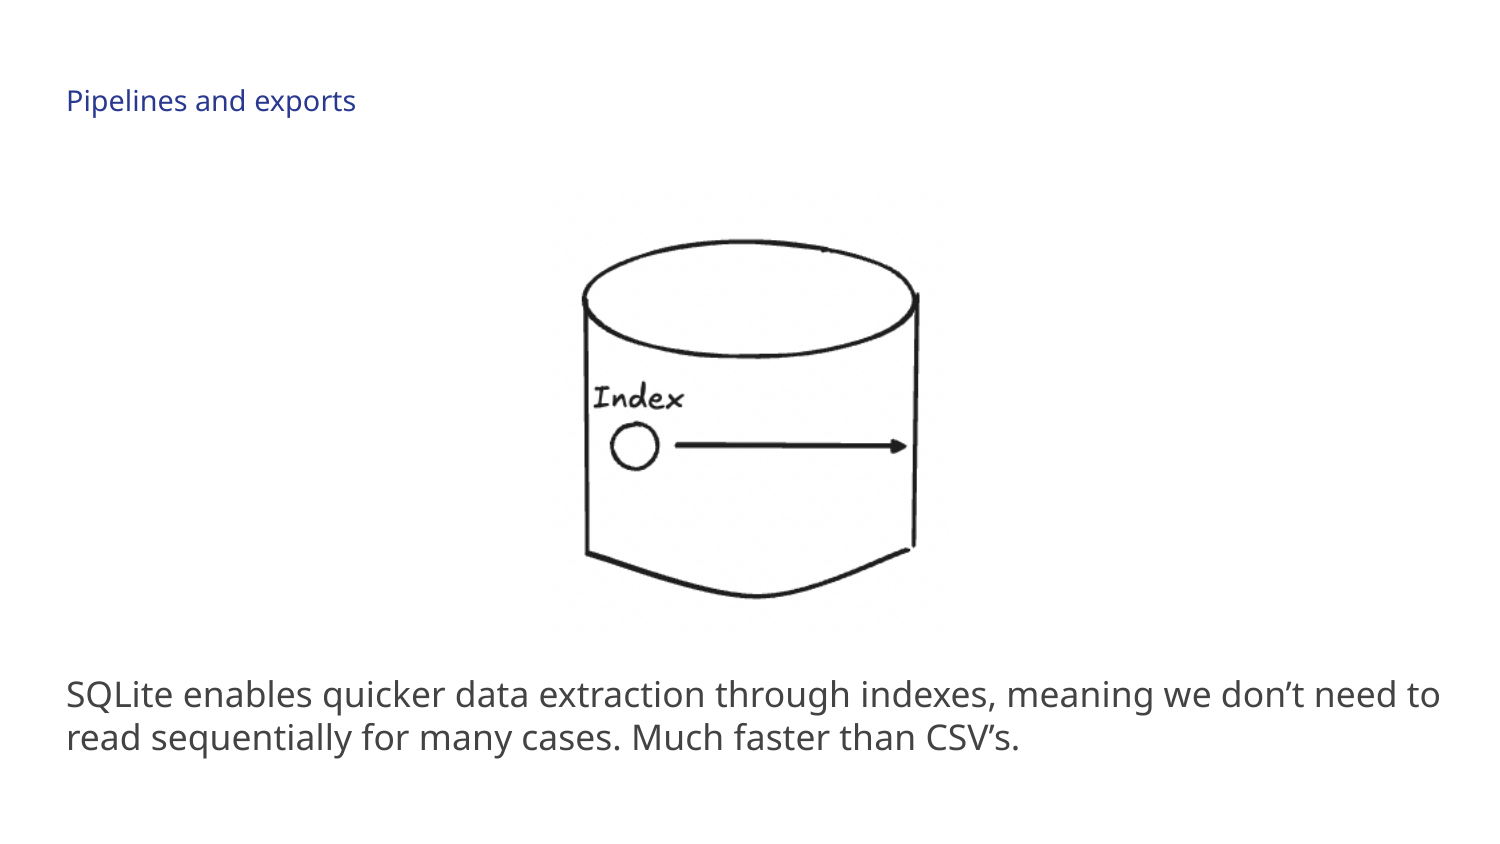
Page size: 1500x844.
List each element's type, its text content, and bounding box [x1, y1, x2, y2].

picture [550, 191, 949, 633]
title Pipelines and exports [51, 67, 1449, 167]
text_box SQLite enables quicker data extraction through indexes, meaning we don’t need to read sequentially for many cases. Much faster than CSV’s. [51, 657, 1475, 793]
